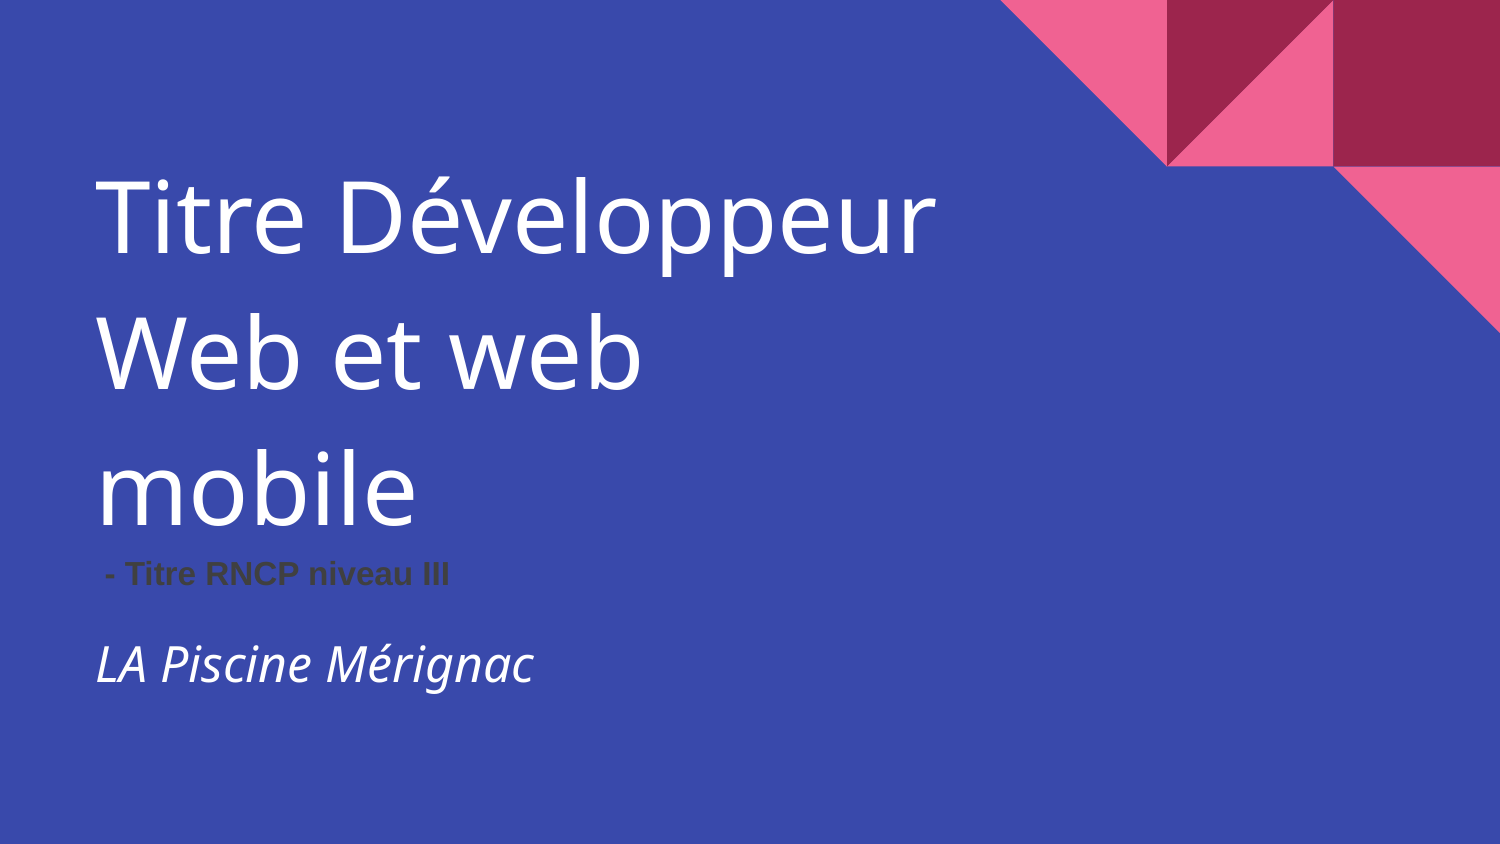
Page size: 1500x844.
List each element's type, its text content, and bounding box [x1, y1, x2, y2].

title Titre Développeur Web et web mobile - Titre RNCP niveau III LA Piscine Mérignac [80, 86, 1003, 758]
